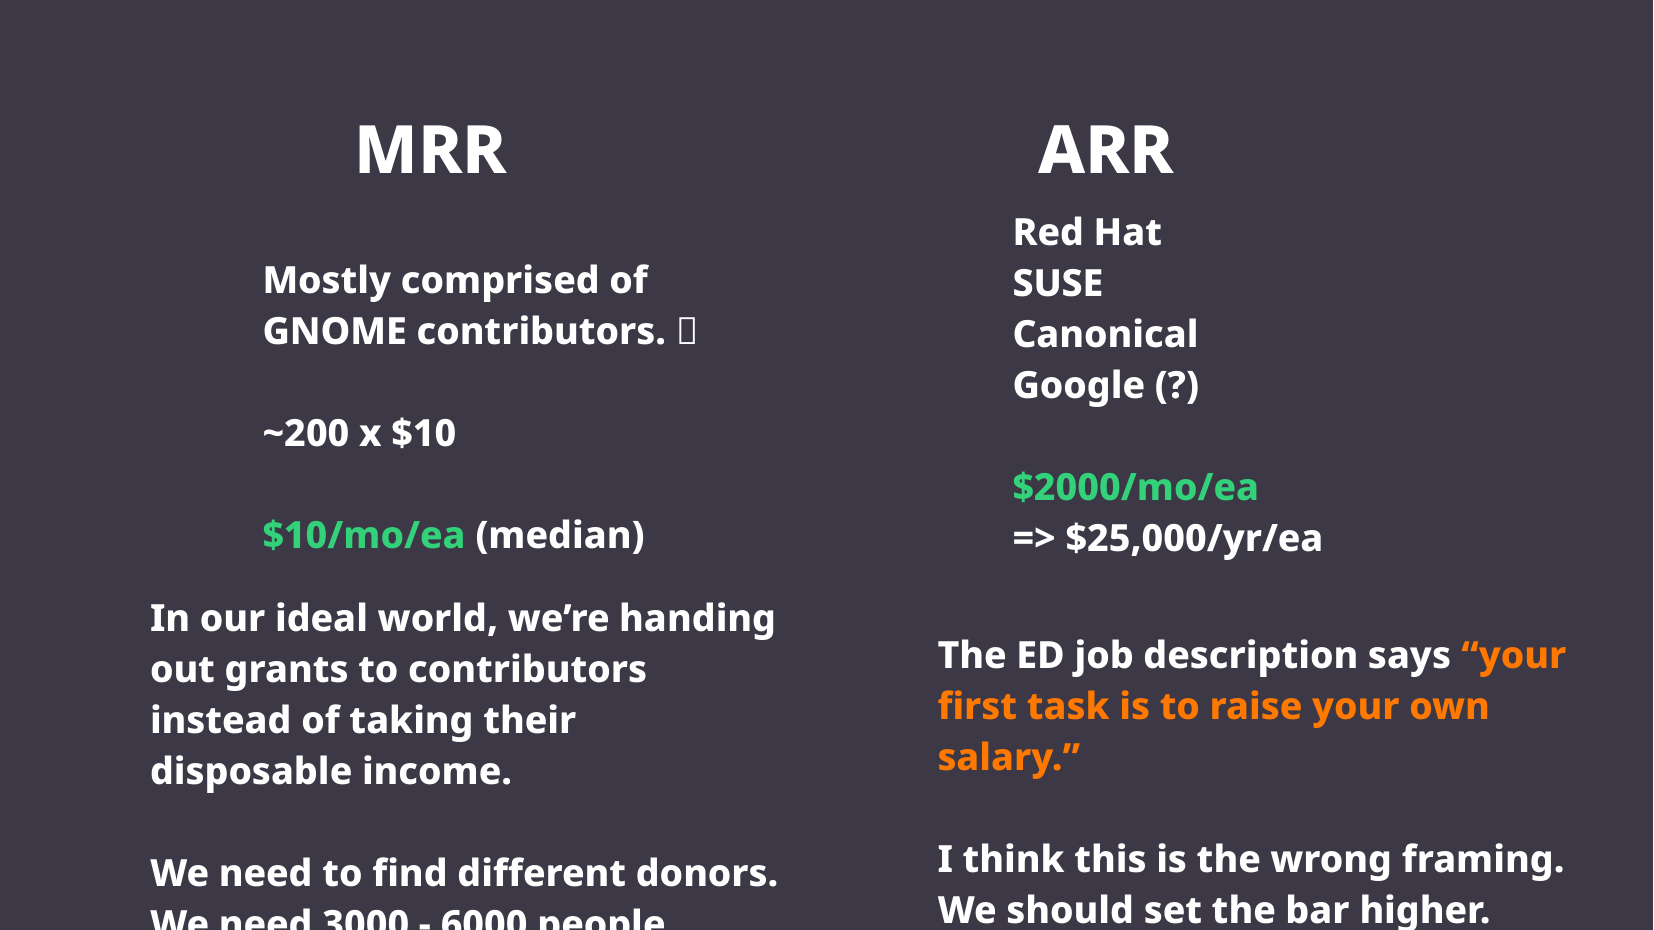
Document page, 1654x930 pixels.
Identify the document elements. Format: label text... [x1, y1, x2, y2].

title ARR [900, 37, 1313, 193]
title Mostly comprised of GNOME contributors. 🙁 ~200 x $10 $10/mo/ea (median) [262, 253, 751, 526]
title Red Hat SUSE Canonical Google (?) $2000/mo/ea => $25,000/yr/ea [1012, 245, 1426, 563]
title MRR [225, 37, 638, 193]
title In our ideal world, we’re handing out grants to contributors instead of taking their disposable income. We need to find different donors. We need 3000 - 6000 people. [150, 591, 788, 863]
title The ED job description says “your first task is to raise your own salary.” I think this is the wrong framing. We should set the bar higher. [937, 628, 1576, 901]
